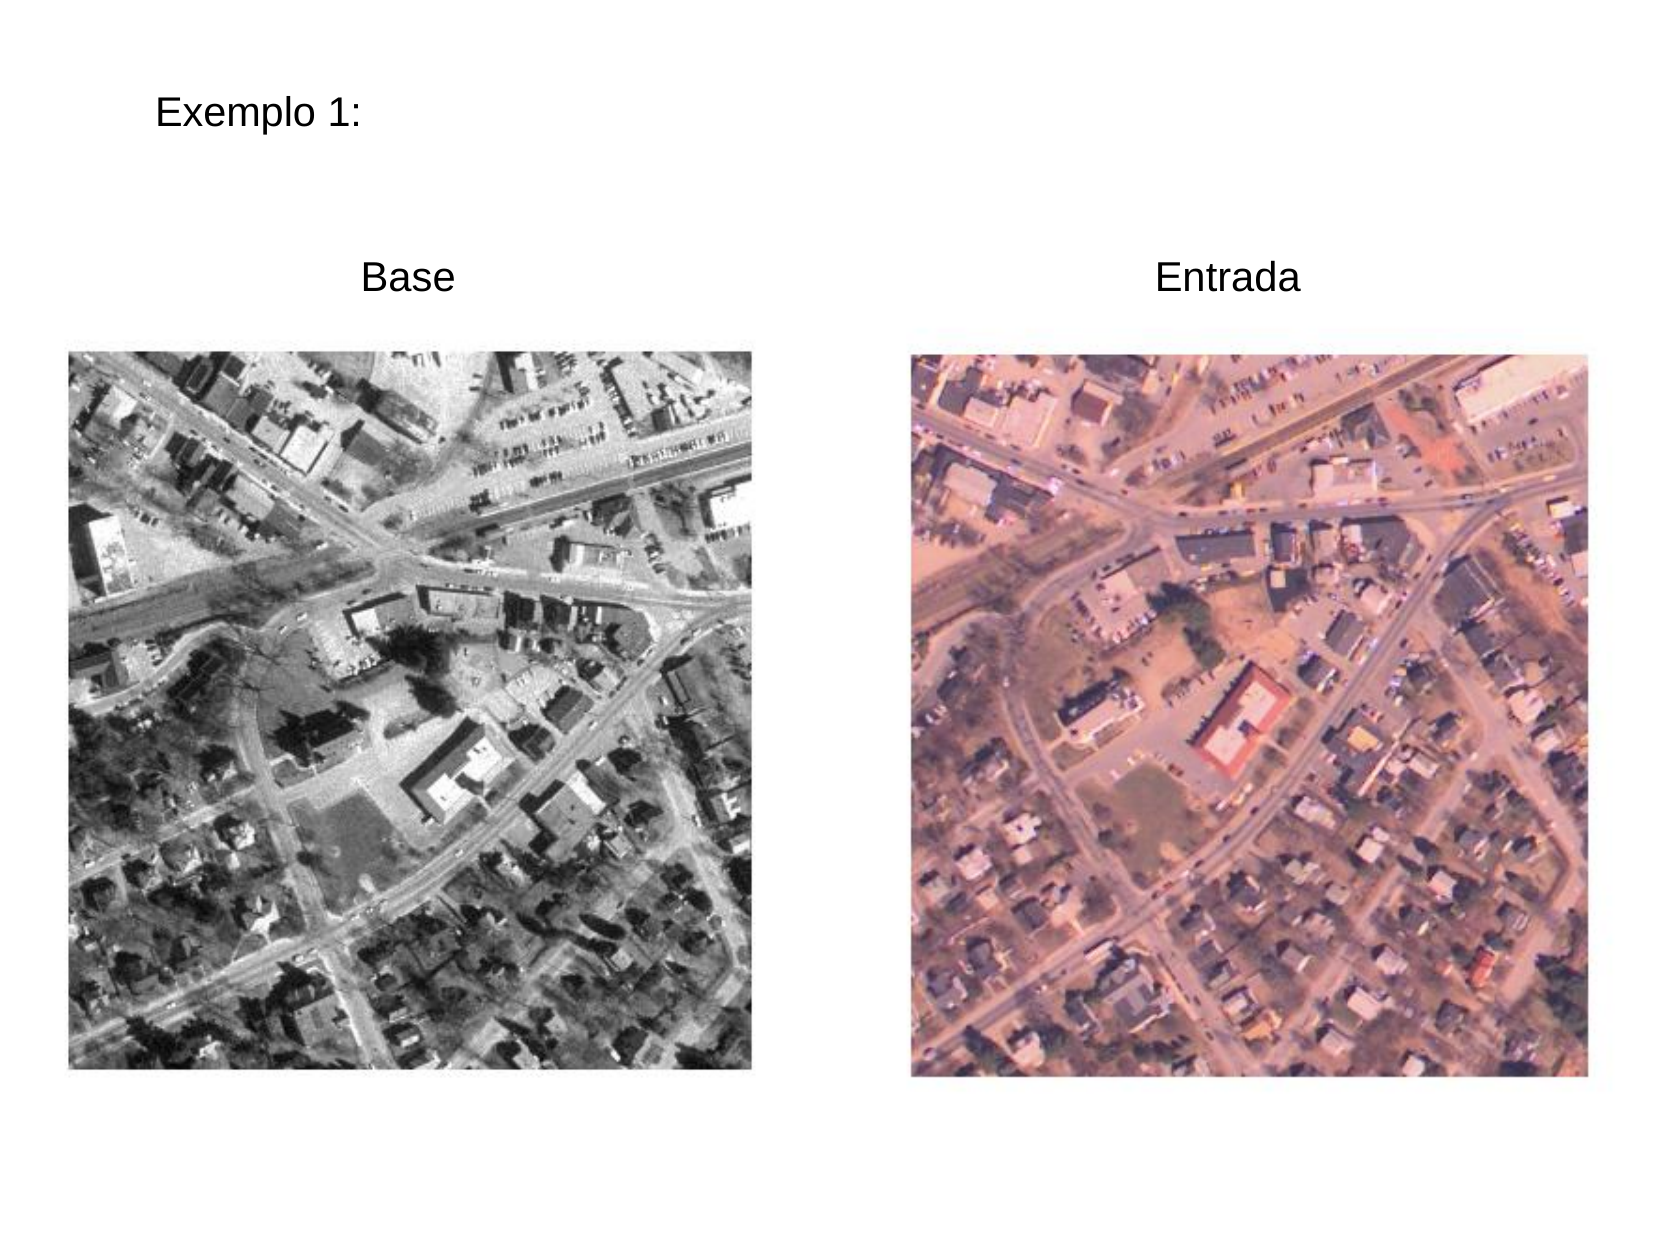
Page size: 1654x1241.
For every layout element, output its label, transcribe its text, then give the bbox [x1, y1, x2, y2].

picture [0, 293, 1654, 1180]
text_box Entrada [1125, 241, 1316, 308]
text_box Exemplo 1: [125, 76, 378, 143]
text_box Base [331, 241, 471, 308]
